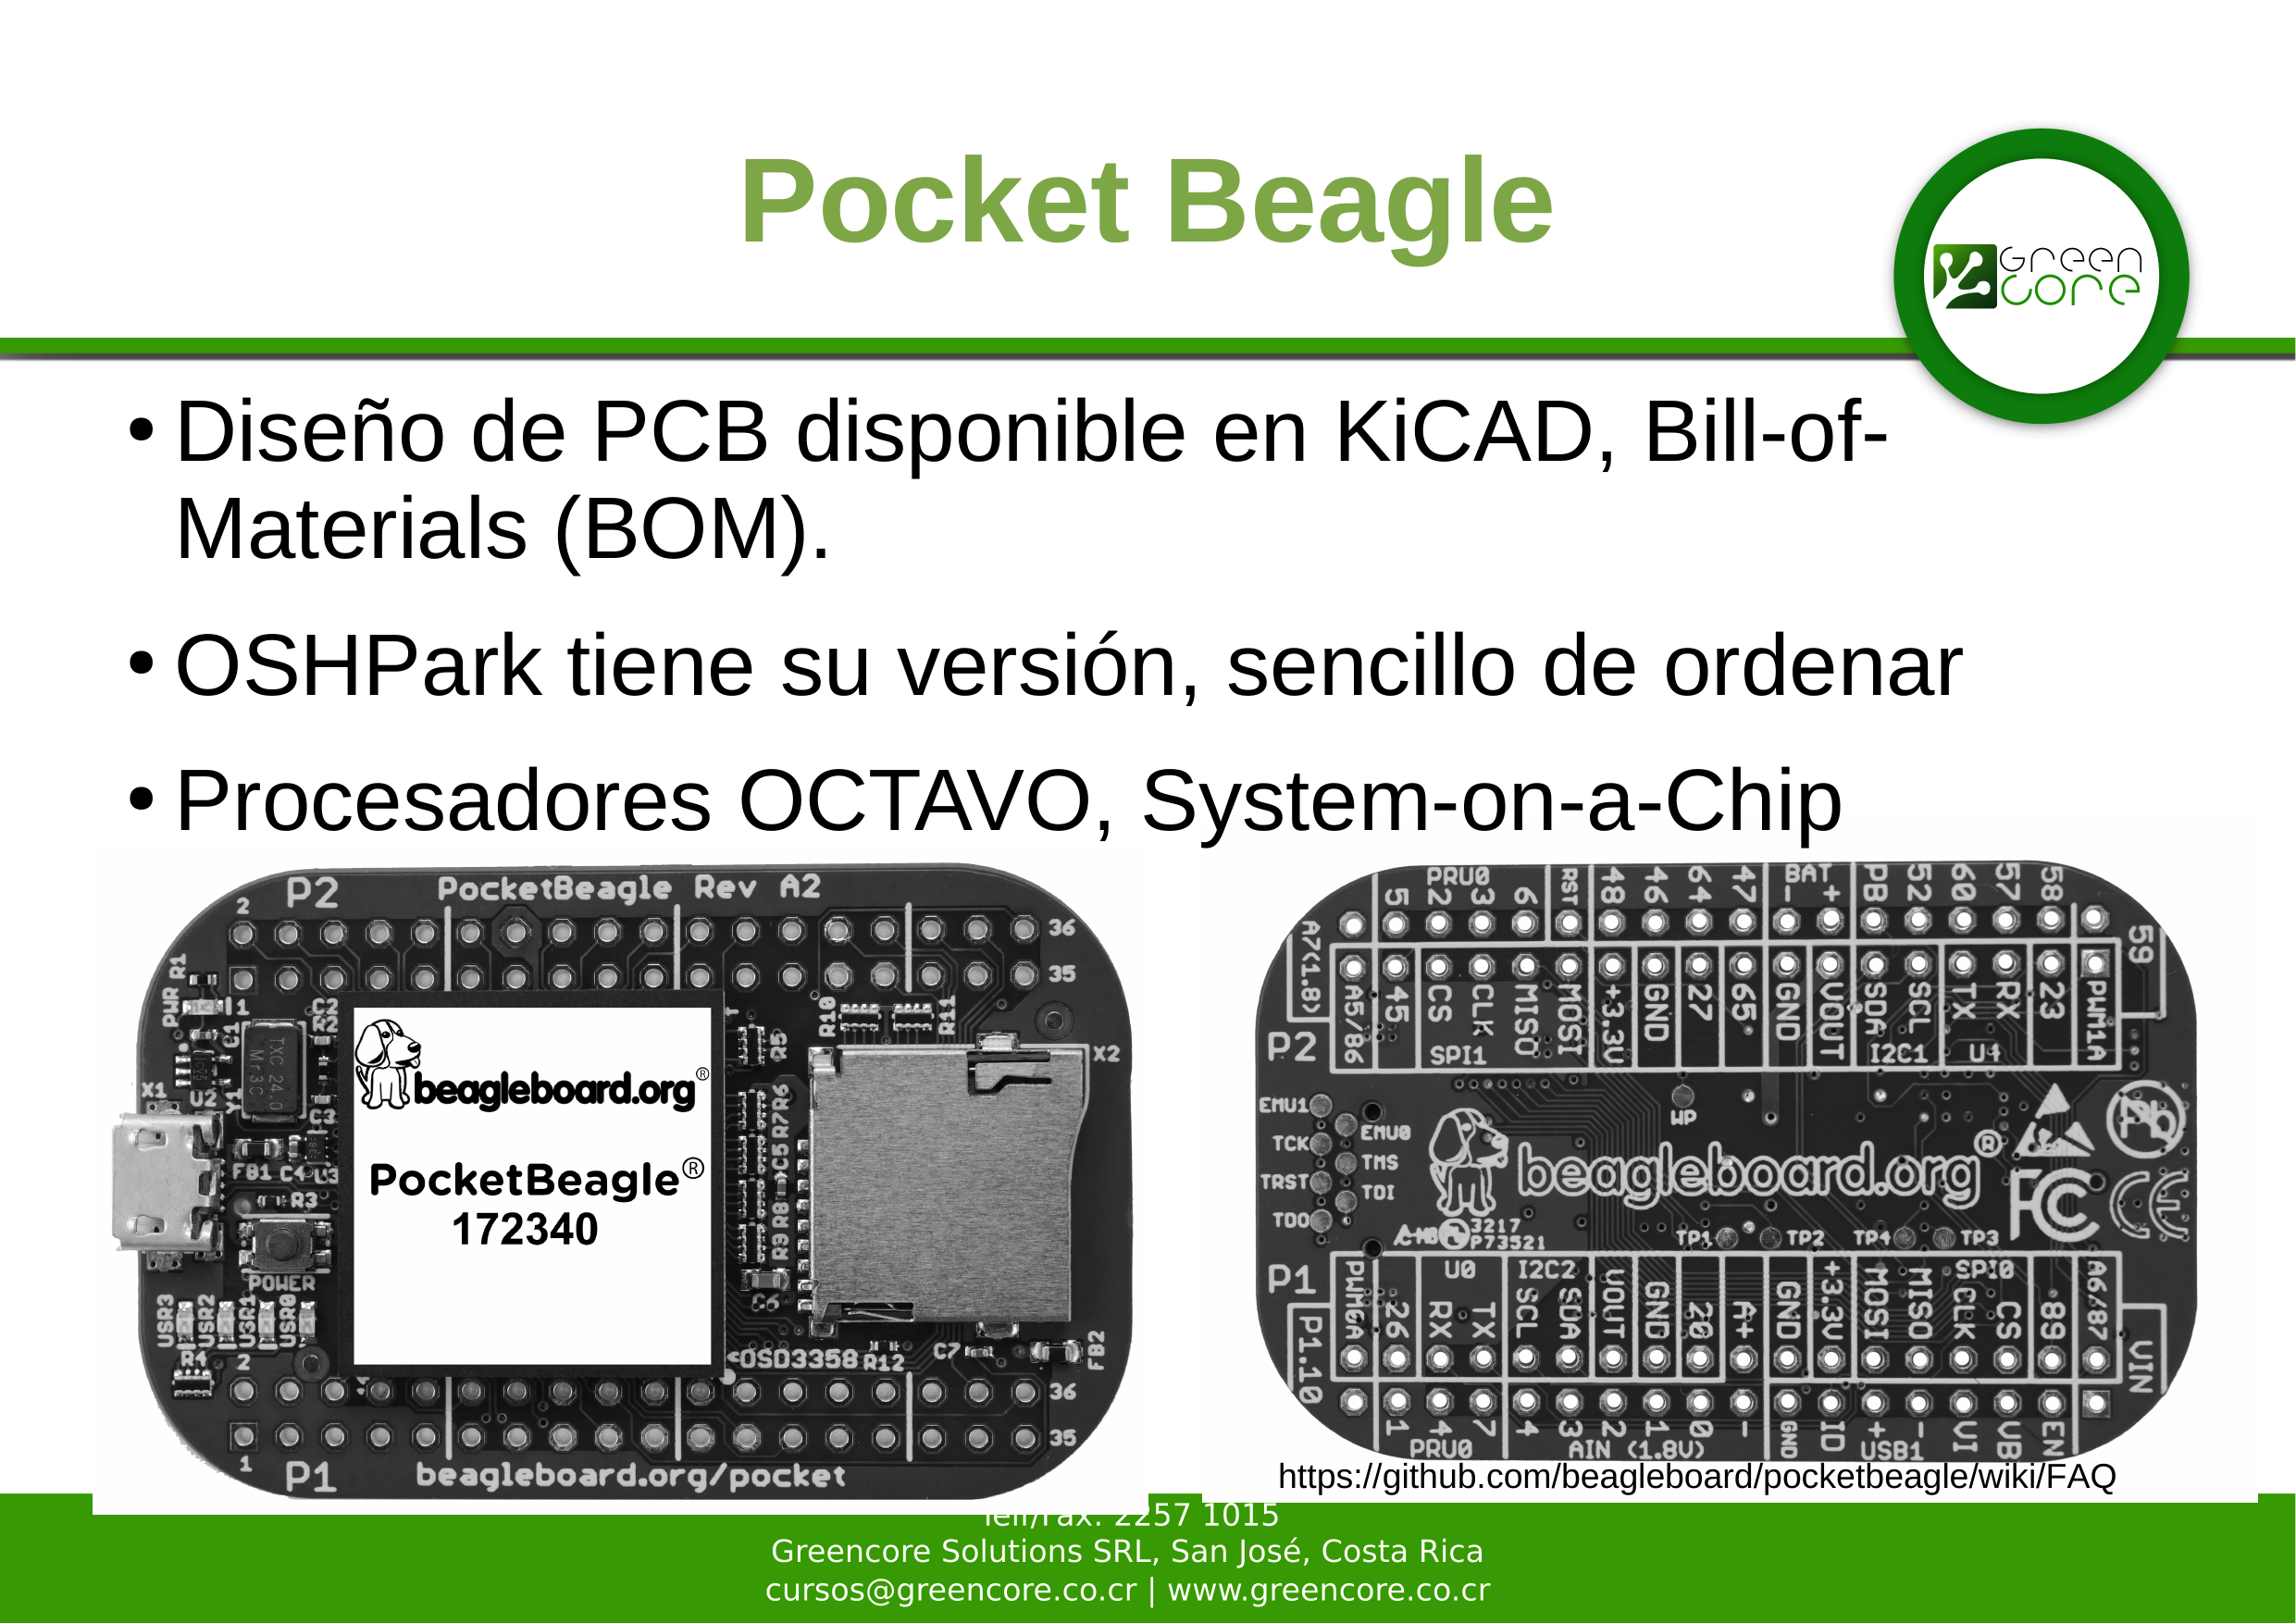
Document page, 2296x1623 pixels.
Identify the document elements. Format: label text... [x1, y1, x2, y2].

picture [0, 0, 2296, 1623]
list Diseño de PCB disponible en KiCAD, Bill-of-Materials (BOM). OSHPark tiene su versión, sencillo de ordenar Procesadores OCTAVO, System-on-a-Chip [109, 382, 2176, 1492]
title Pocket Beagle [115, 64, 2181, 336]
text_box https://github.com/beagleboard/pocketbeagle/wiki/FAQ [1264, 1450, 2132, 1504]
